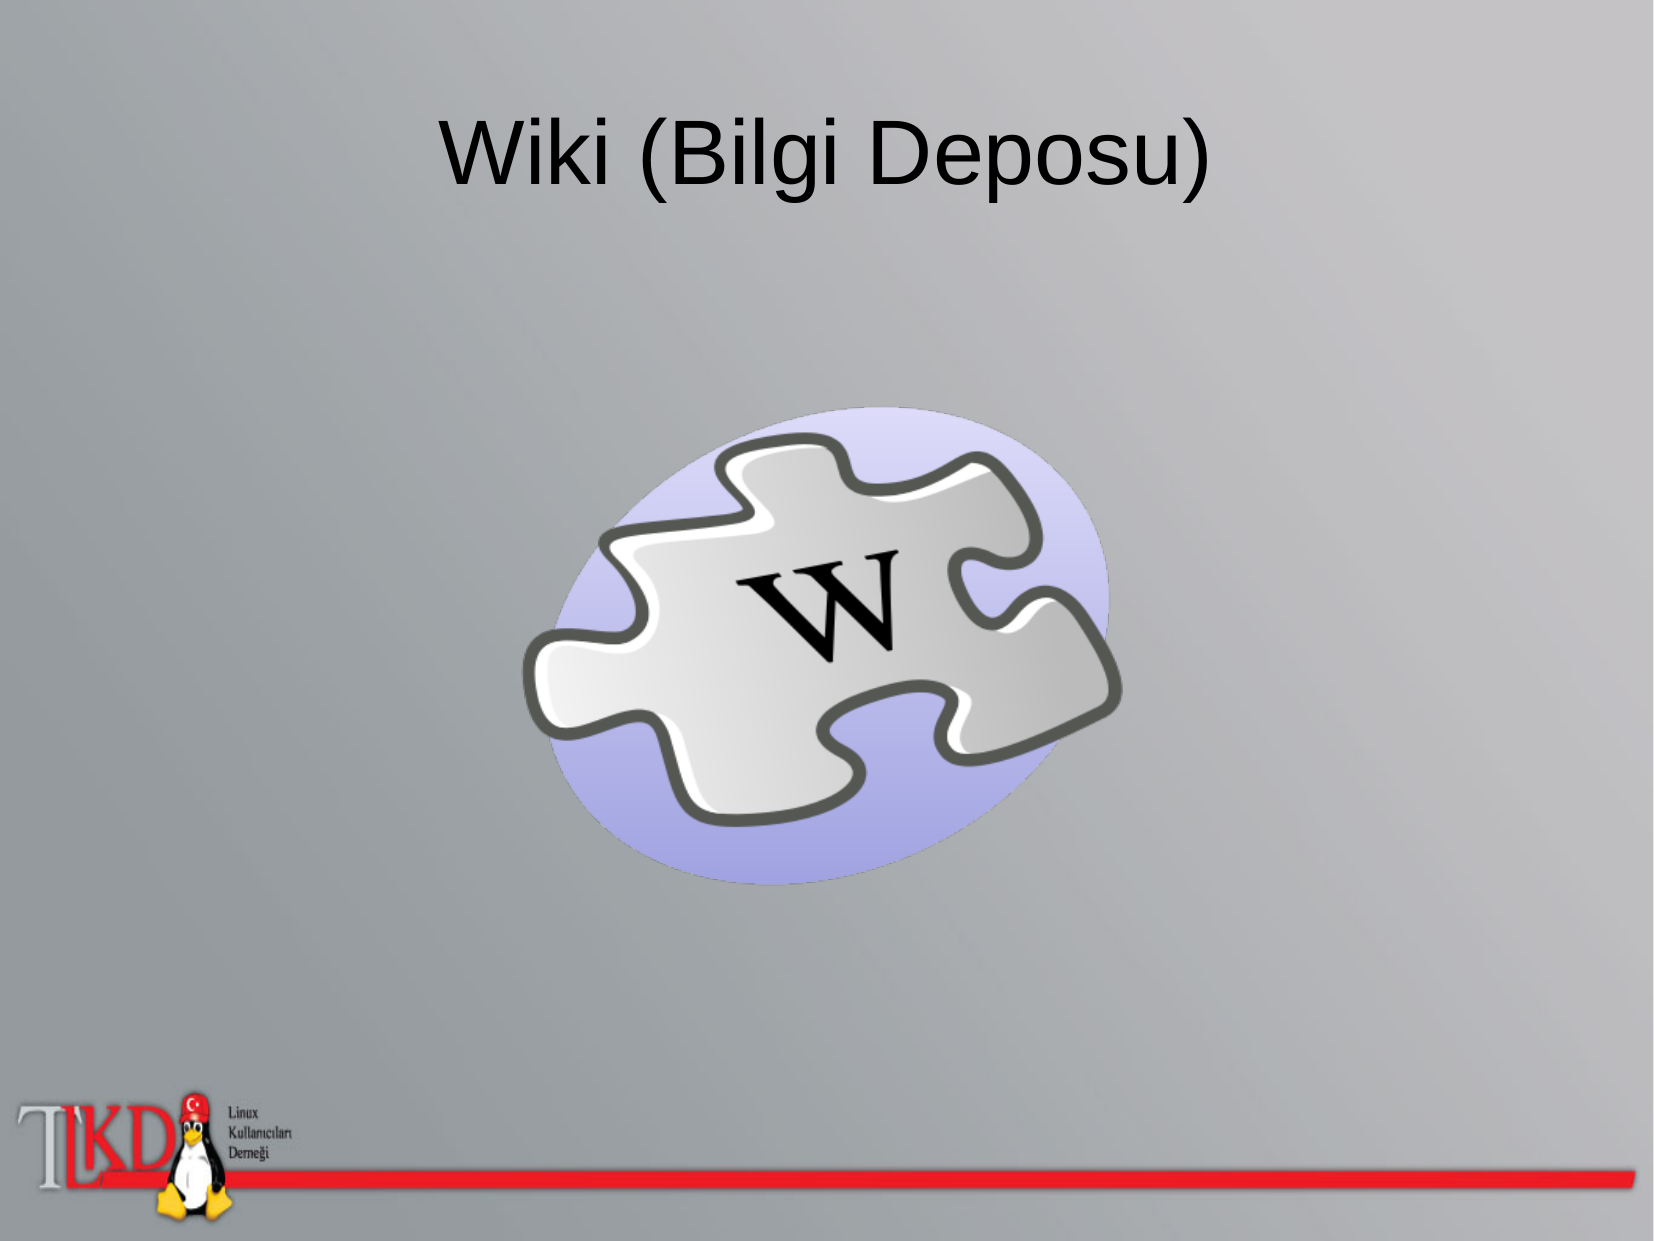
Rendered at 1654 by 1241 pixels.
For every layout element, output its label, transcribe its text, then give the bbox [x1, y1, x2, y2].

title Wiki (Bilgi Deposu) [82, 56, 1571, 250]
picture [0, 0, 1654, 1241]
